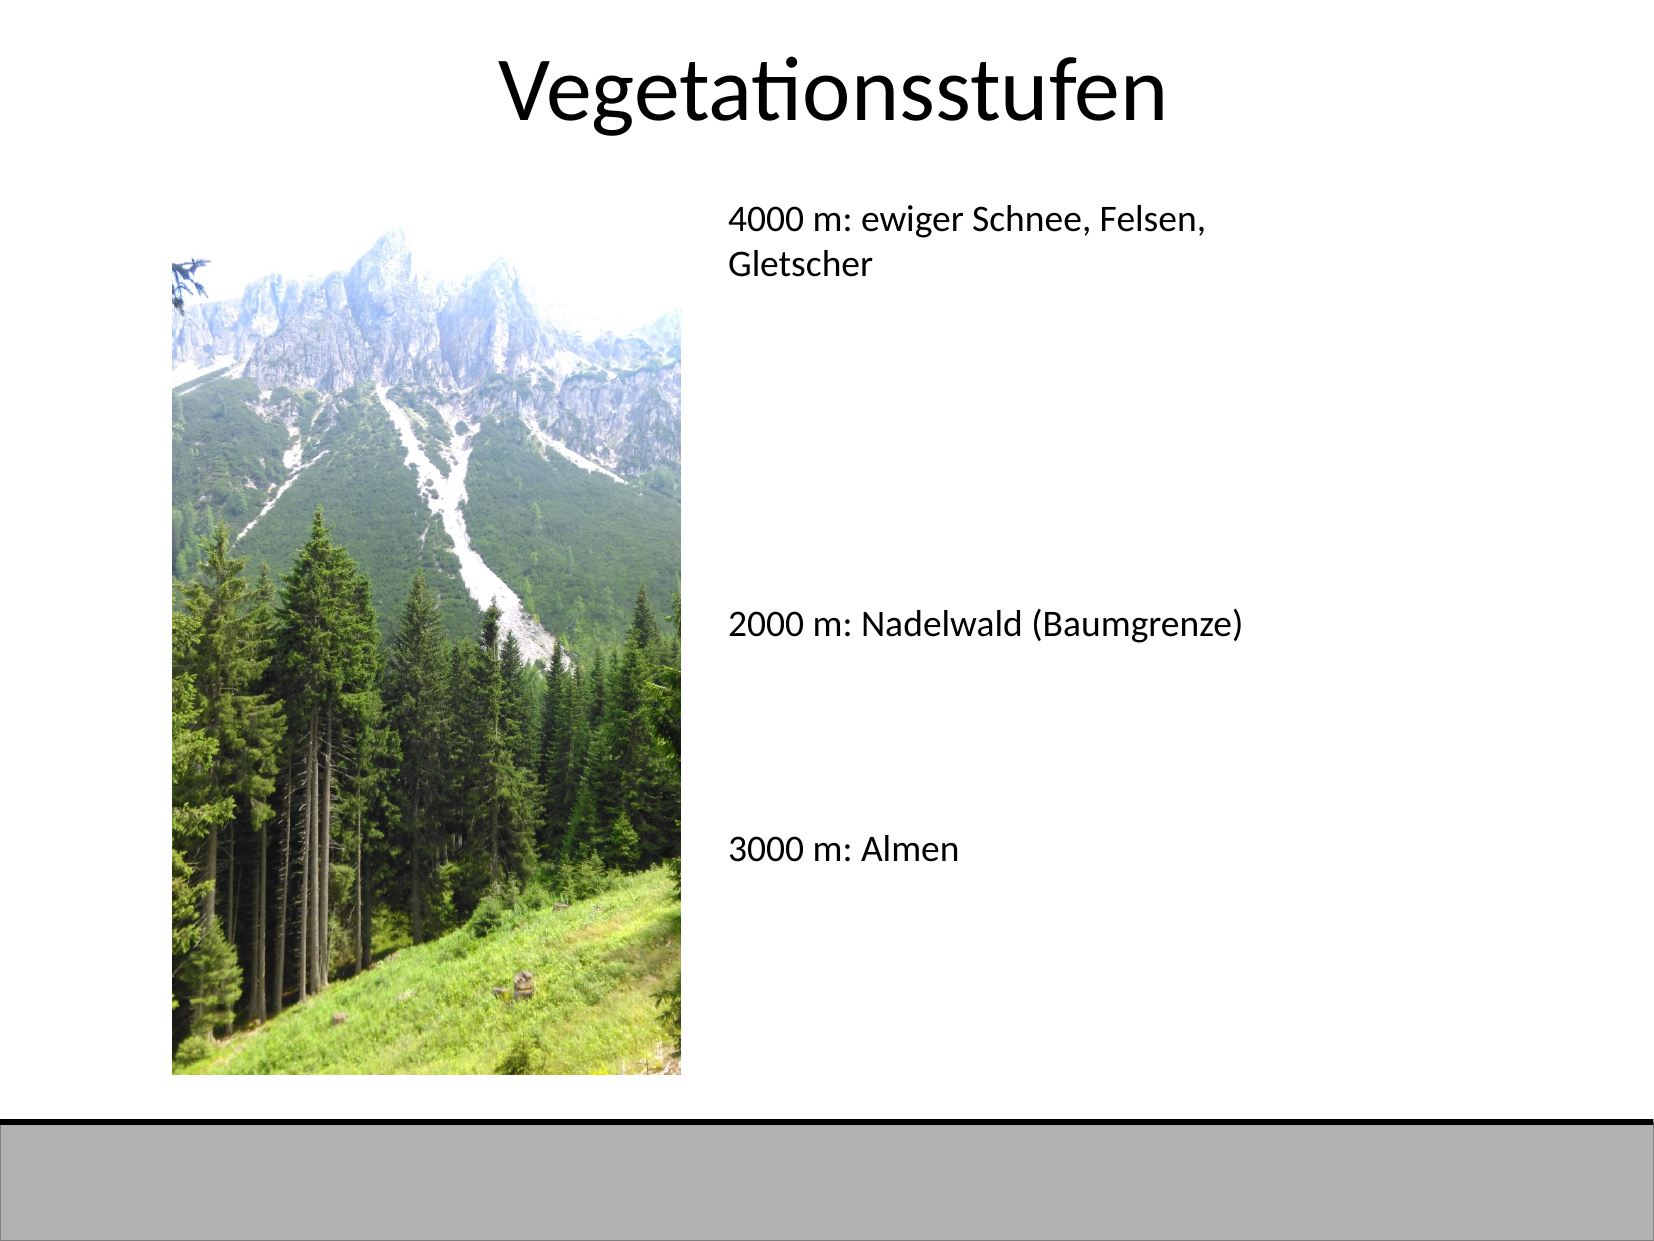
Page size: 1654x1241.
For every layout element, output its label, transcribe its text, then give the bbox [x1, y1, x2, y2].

title Vegetationsstufen [158, 21, 1509, 209]
text_box 4000 m: ewiger Schnee, Felsen, Gletscher 2000 m: Nadelwald (Baumgrenze) 3000 m: Almen [713, 186, 1352, 921]
picture [172, 172, 681, 1075]
text_box [0, 1125, 1654, 1241]
